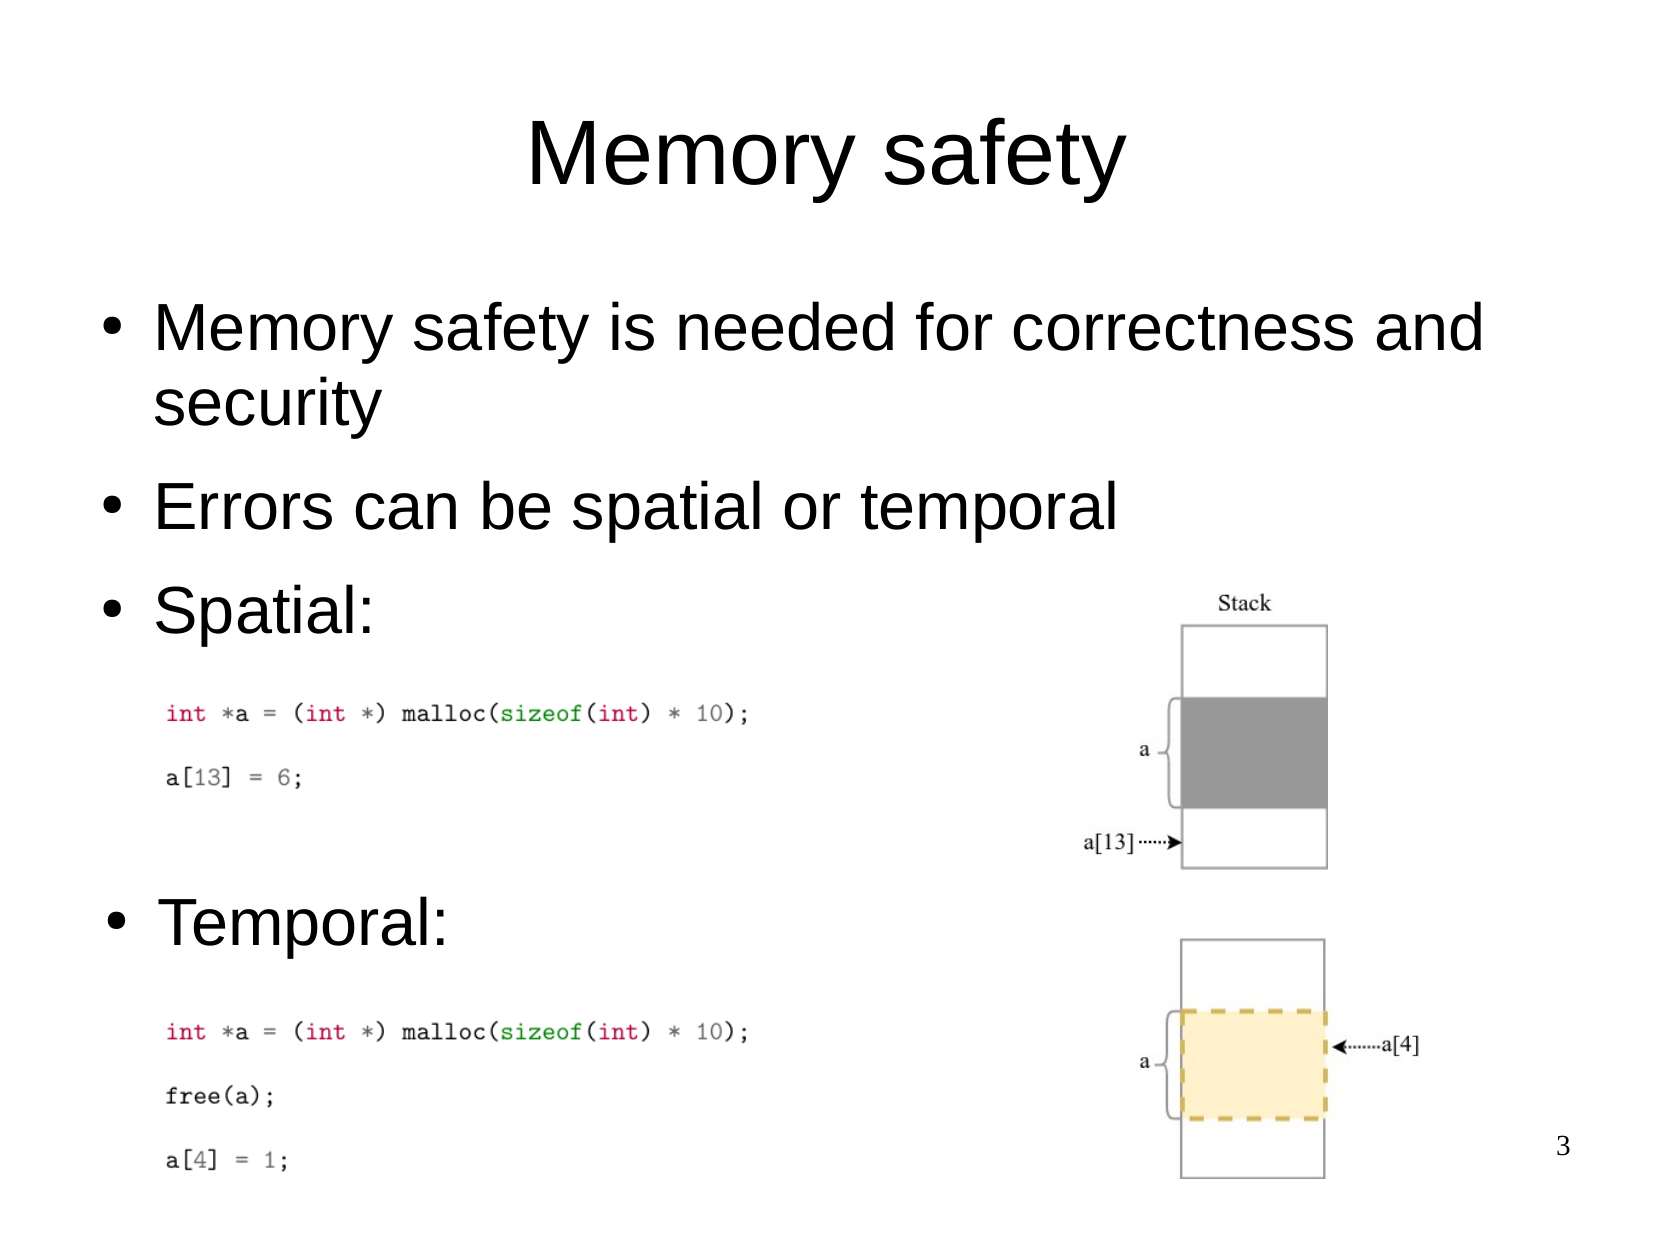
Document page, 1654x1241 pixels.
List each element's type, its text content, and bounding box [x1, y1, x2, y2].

list Temporal: [86, 885, 1576, 985]
picture [1080, 584, 1328, 871]
picture [1136, 938, 1440, 1179]
picture [150, 690, 781, 811]
picture [150, 1005, 766, 1200]
title Memory safety [82, 49, 1571, 257]
list Memory safety is needed for correctness and security Errors can be spatial or temporal Spatial: [82, 290, 1571, 676]
